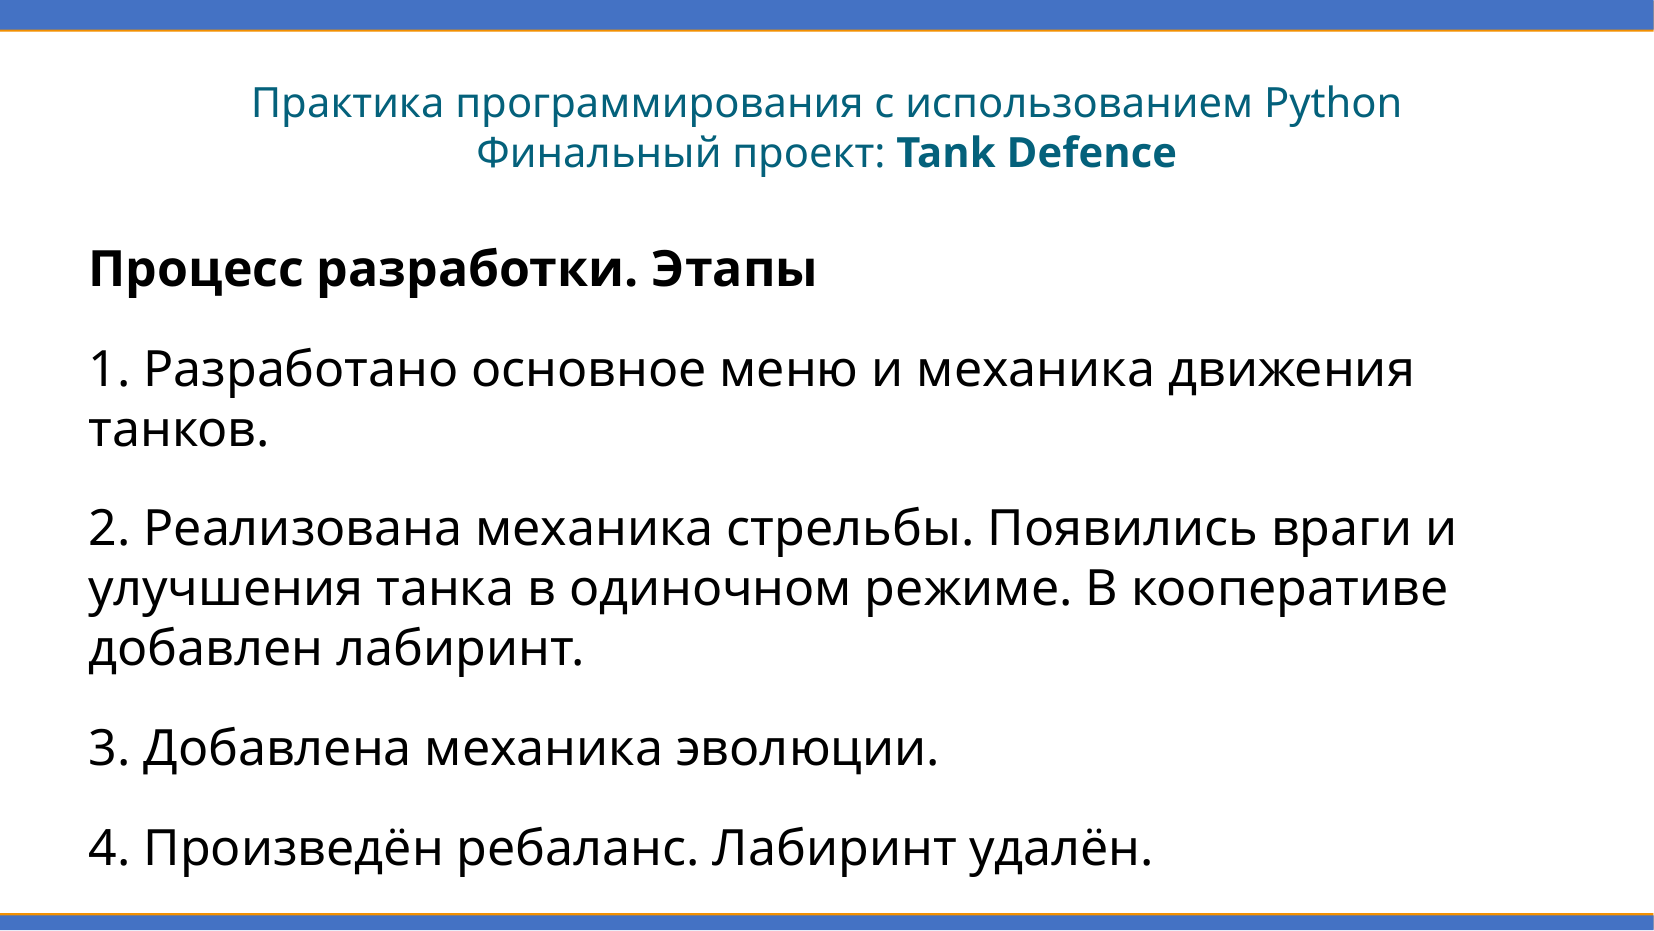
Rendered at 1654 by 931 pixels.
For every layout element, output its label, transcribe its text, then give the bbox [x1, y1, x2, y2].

title Практика программирования с использованием Python Финальный проект: Tank Defence [88, 44, 1565, 207]
list Процесс разработки. Этапы 1. Разработано основное меню и механика движения танков. 2. Реализована механика стрельбы. Появились враги и улучшения танка в одиночном режиме. В кооперативе добавлен лабиринт. 3. Добавлена механика эволюции. 4. Произведён ребаланс. Лабиринт удалён. [88, 236, 1565, 901]
